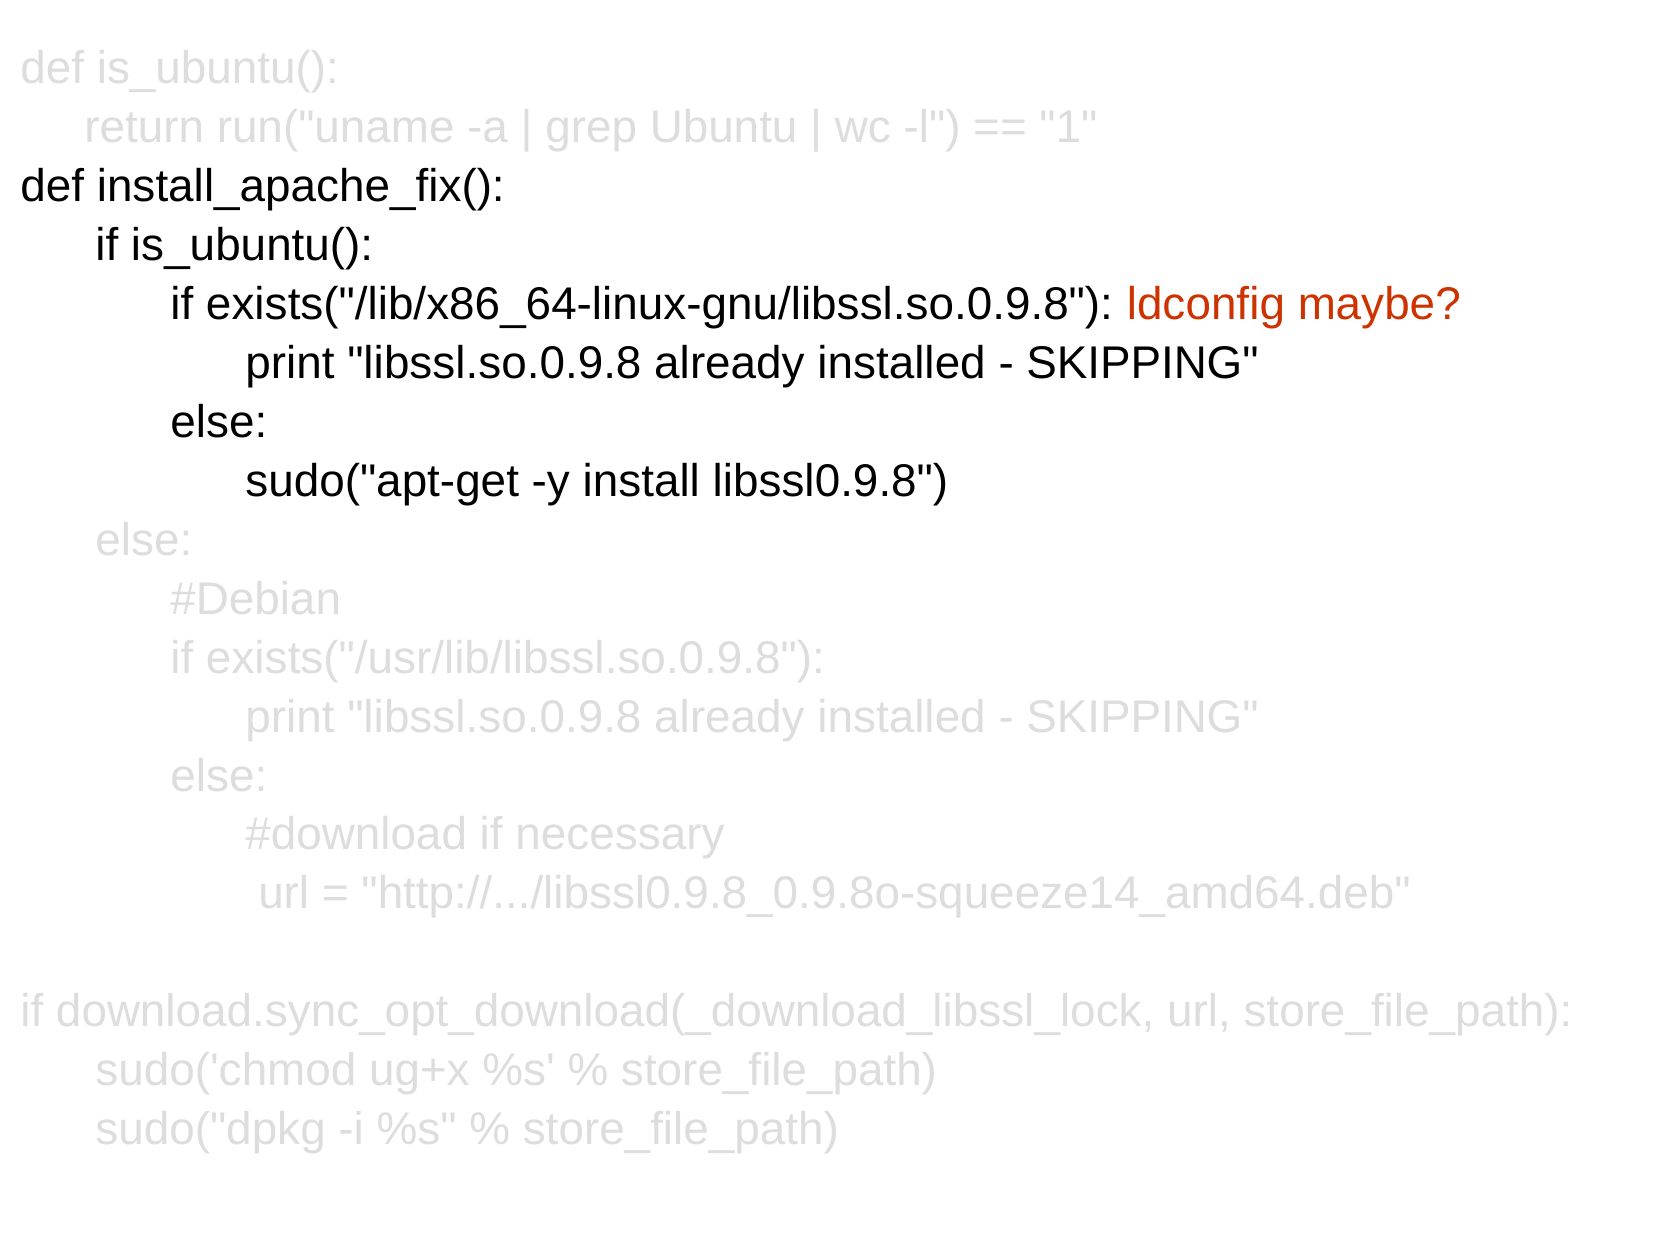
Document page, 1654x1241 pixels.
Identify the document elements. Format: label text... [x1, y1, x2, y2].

text_box def is_ubuntu(): return run("uname -a | grep Ubuntu | wc -l") == "1" def install_apache_fix(): if is_ubuntu(): if exists("/lib/x86_64-linux-gnu/libssl.so.0.9.8"): ldconfig maybe? print "libssl.so.0.9.8 already installed - SKIPPING" else: sudo("apt-get -y install libssl0.9.8") else: #Debian if exists("/usr/lib/libssl.so.0.9.8"): print "libssl.so.0.9.8 already installed - SKIPPING" else: #download if necessary url = "http://.../libssl0.9.8_0.9.8o-squeeze14_amd64.deb" if download.sync_opt_download(_download_libssl_lock, url, store_file_path): sudo('chmod ug+x %s' % store_file_path) sudo("dpkg -i %s" % store_file_path) [5, 27, 1648, 1155]
